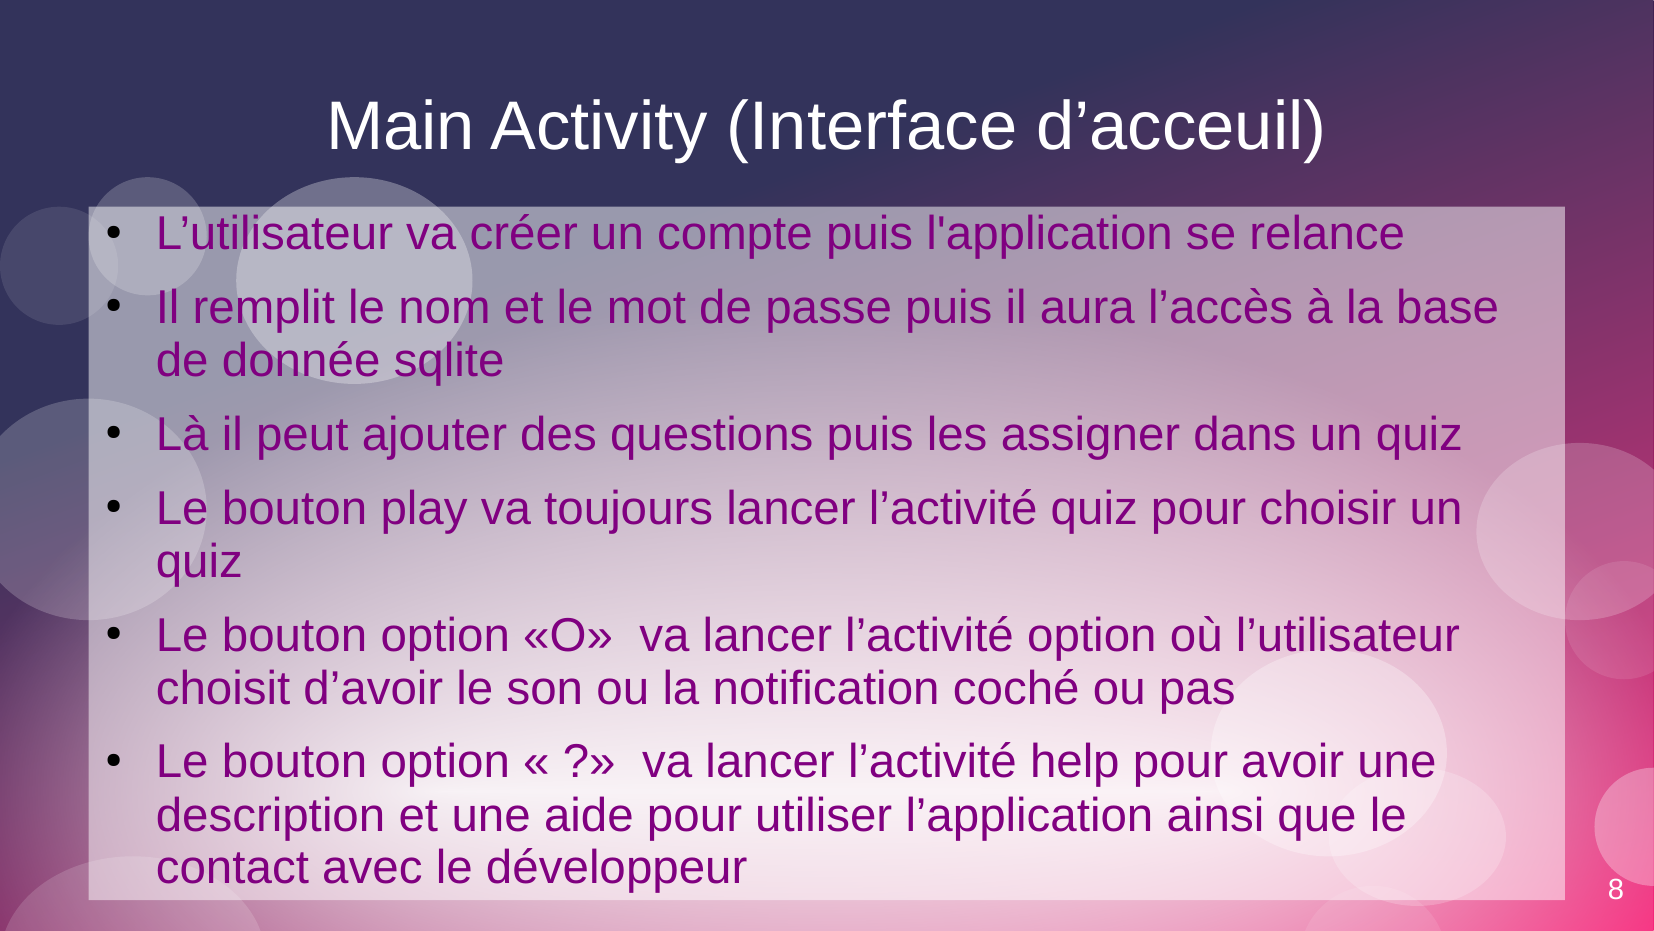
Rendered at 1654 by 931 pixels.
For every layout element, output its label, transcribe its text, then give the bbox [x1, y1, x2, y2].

title Main Activity (Interface d’acceuil) [88, 44, 1565, 206]
list L’utilisateur va créer un compte puis l'application se relance Il remplit le nom et le mot de passe puis il aura l’accès à la base de donnée sqlite Là il peut ajouter des questions puis les assigner dans un quiz Le bouton play va toujours lancer l’activité quiz pour choisir un quiz Le bouton option «O» va lancer l’activité option où l’utilisateur choisit d’avoir le son ou la notification coché ou pas Le bouton option « ?» va lancer l’activité help pour avoir une description et une aide pour utiliser l’application ainsi que le contact avec le développeur [88, 206, 1565, 901]
